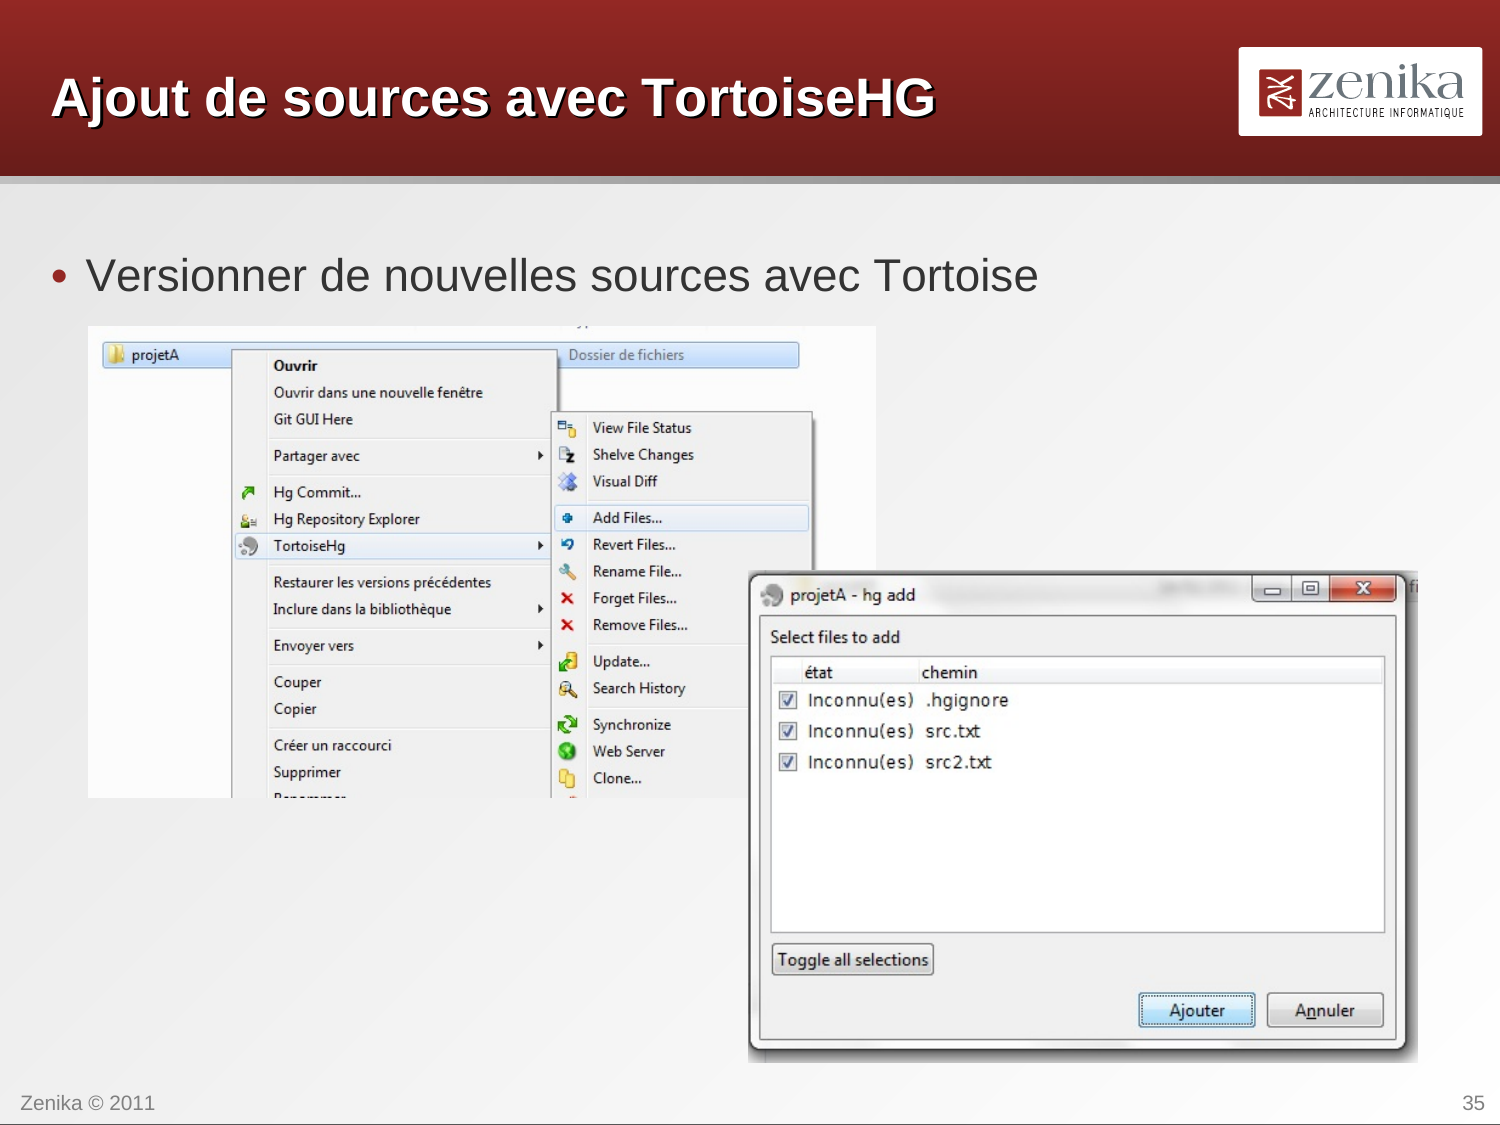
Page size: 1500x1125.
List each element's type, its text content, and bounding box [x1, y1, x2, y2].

picture [1257, 58, 1464, 125]
picture [88, 326, 1418, 1063]
title Ajout de sources avec TortoiseHG [50, 22, 1206, 172]
list Versionner de nouvelles sources avec Tortoise [50, 249, 1435, 1064]
